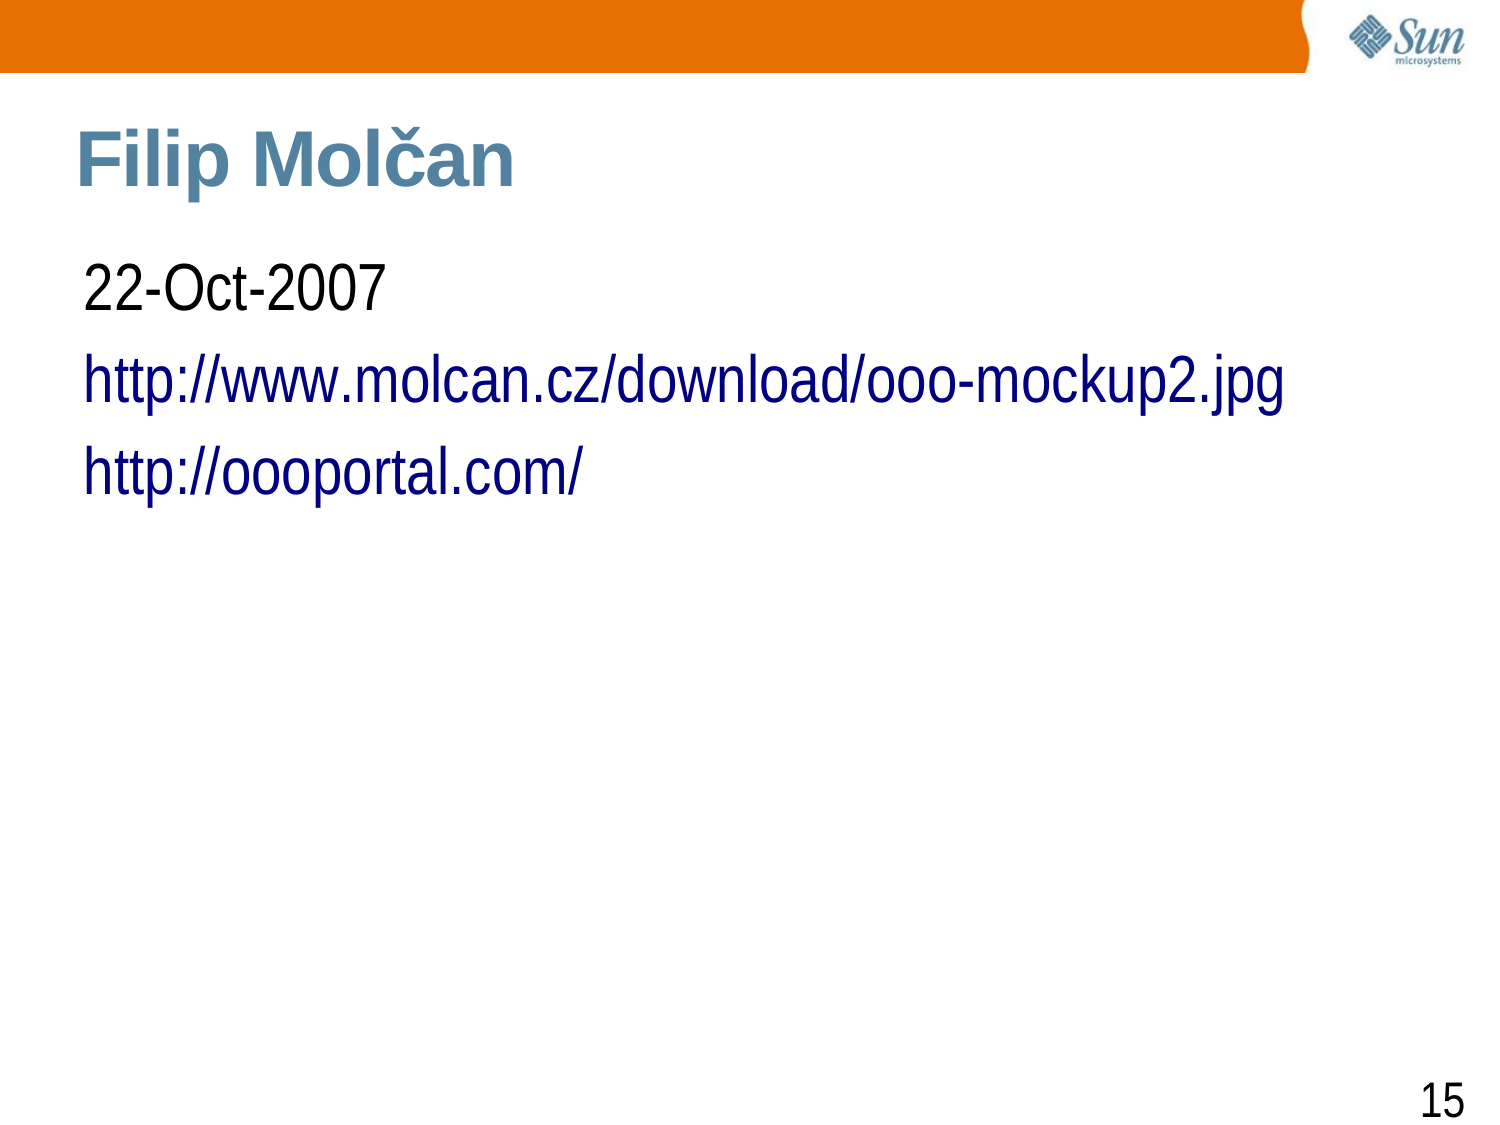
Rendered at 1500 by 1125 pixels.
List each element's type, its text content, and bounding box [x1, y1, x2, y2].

title Filip Molčan [75, 123, 1437, 227]
picture [0, 0, 1500, 73]
list 22-Oct-2007 http://www.molcan.cz/download/ooo-mockup2.jpg http://oooportal.com/ [64, 258, 1401, 1062]
